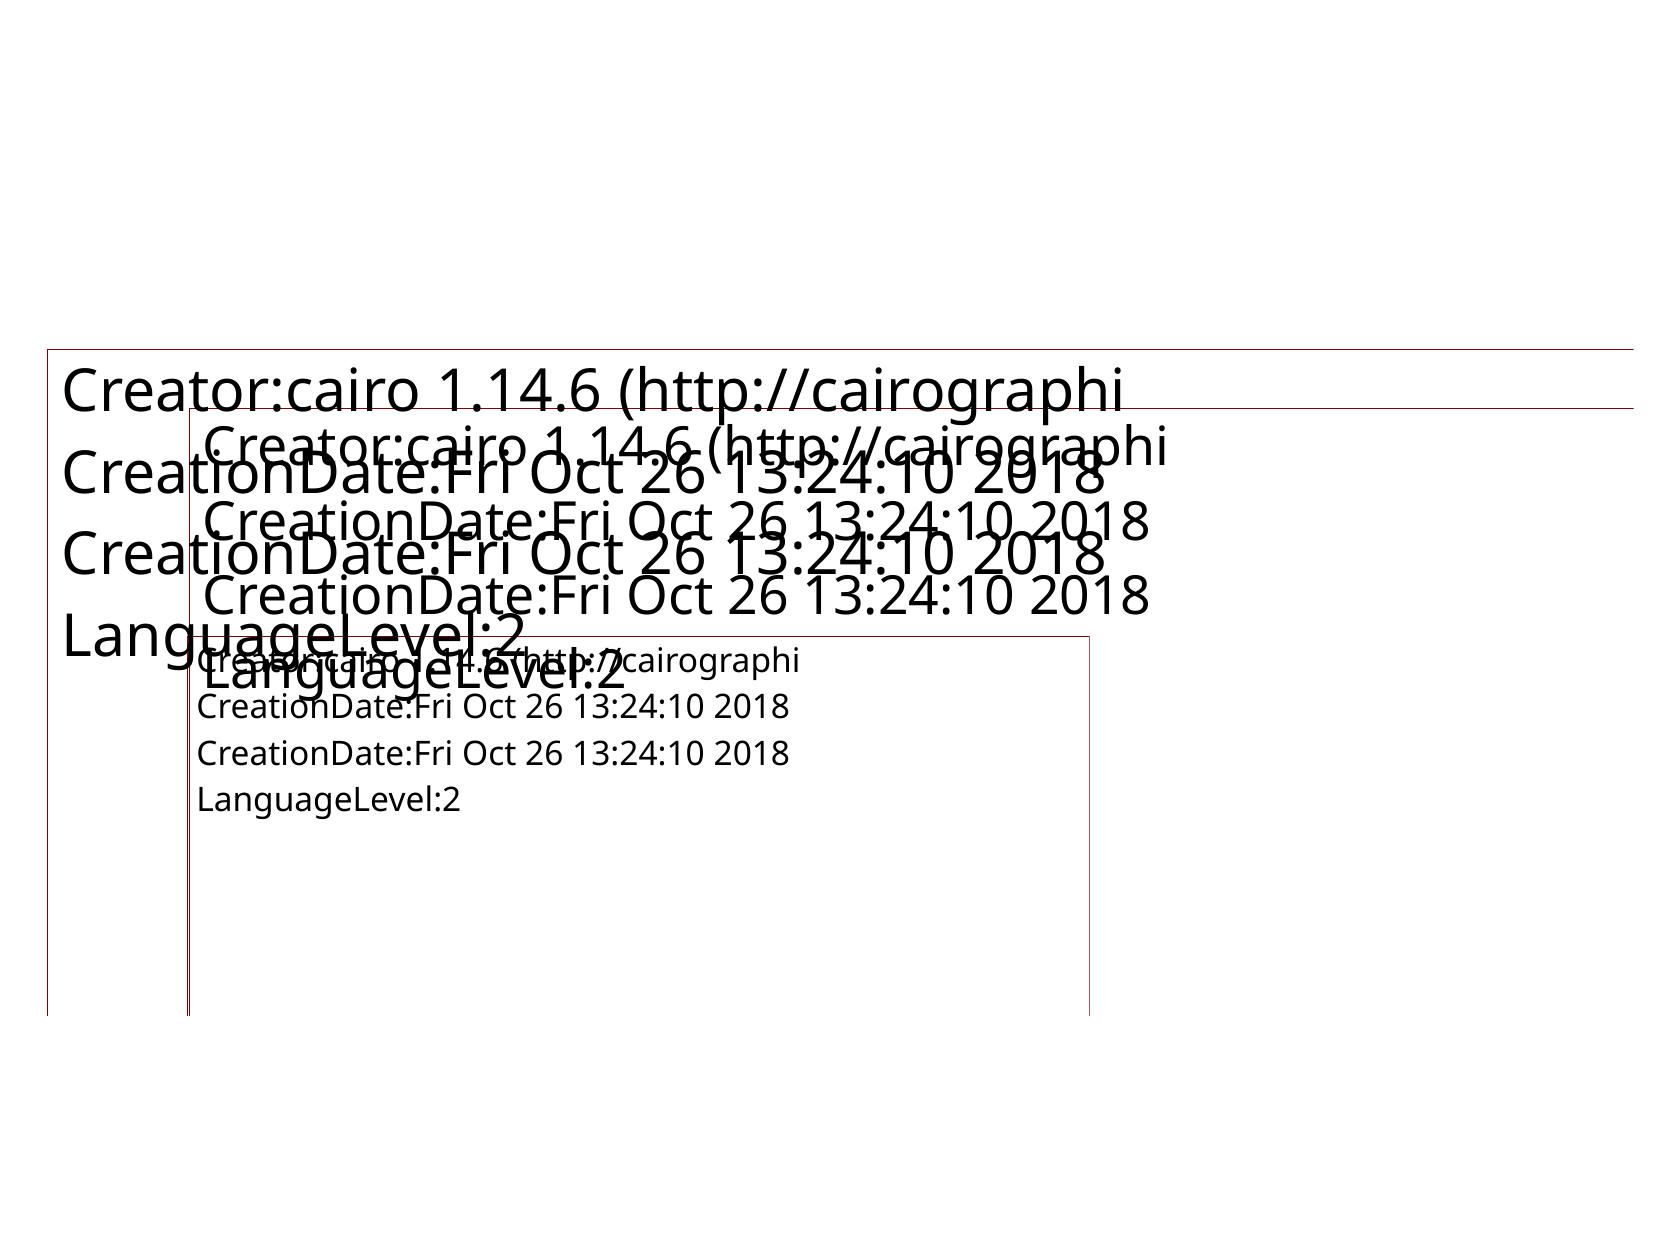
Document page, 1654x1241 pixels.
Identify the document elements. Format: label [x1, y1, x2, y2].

picture [43, 345, 1634, 1016]
